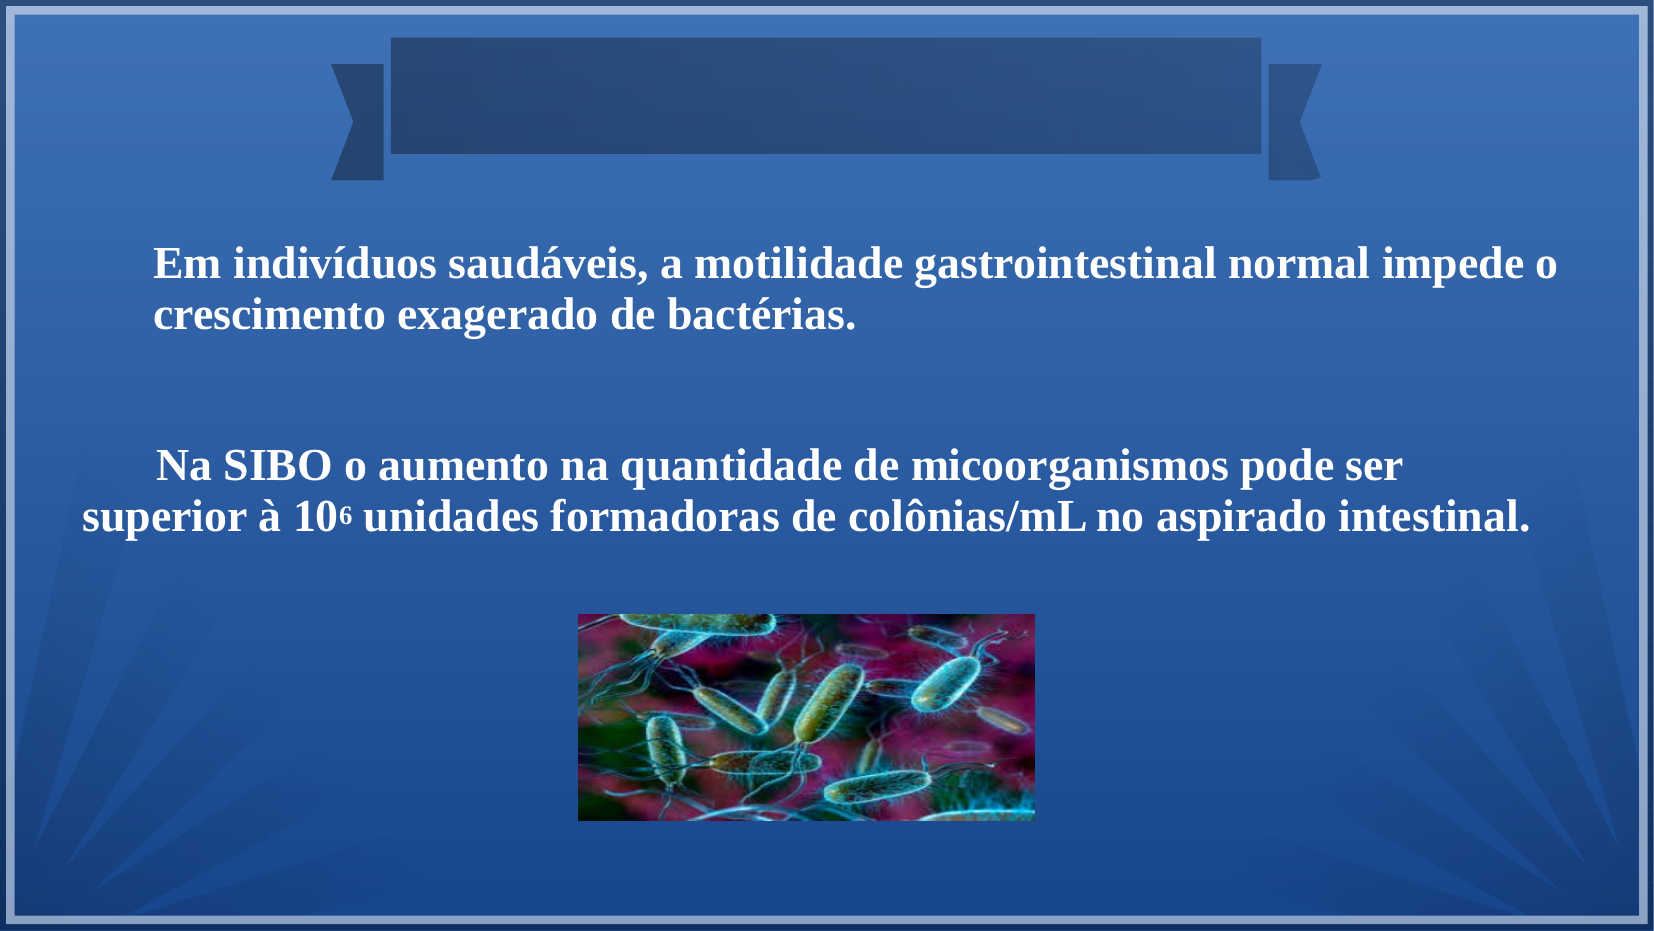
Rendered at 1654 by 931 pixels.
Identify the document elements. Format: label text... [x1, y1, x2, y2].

picture [578, 614, 1035, 821]
list Em indivíduos saudáveis, a motilidade gastrointestinal normal impede o crescimento exagerado de bactérias. Na SIBO o aumento na quantidade de micoorganismos pode ser superior à 106 unidades formadoras de colônias/mL no aspirado intestinal. [82, 165, 1571, 848]
